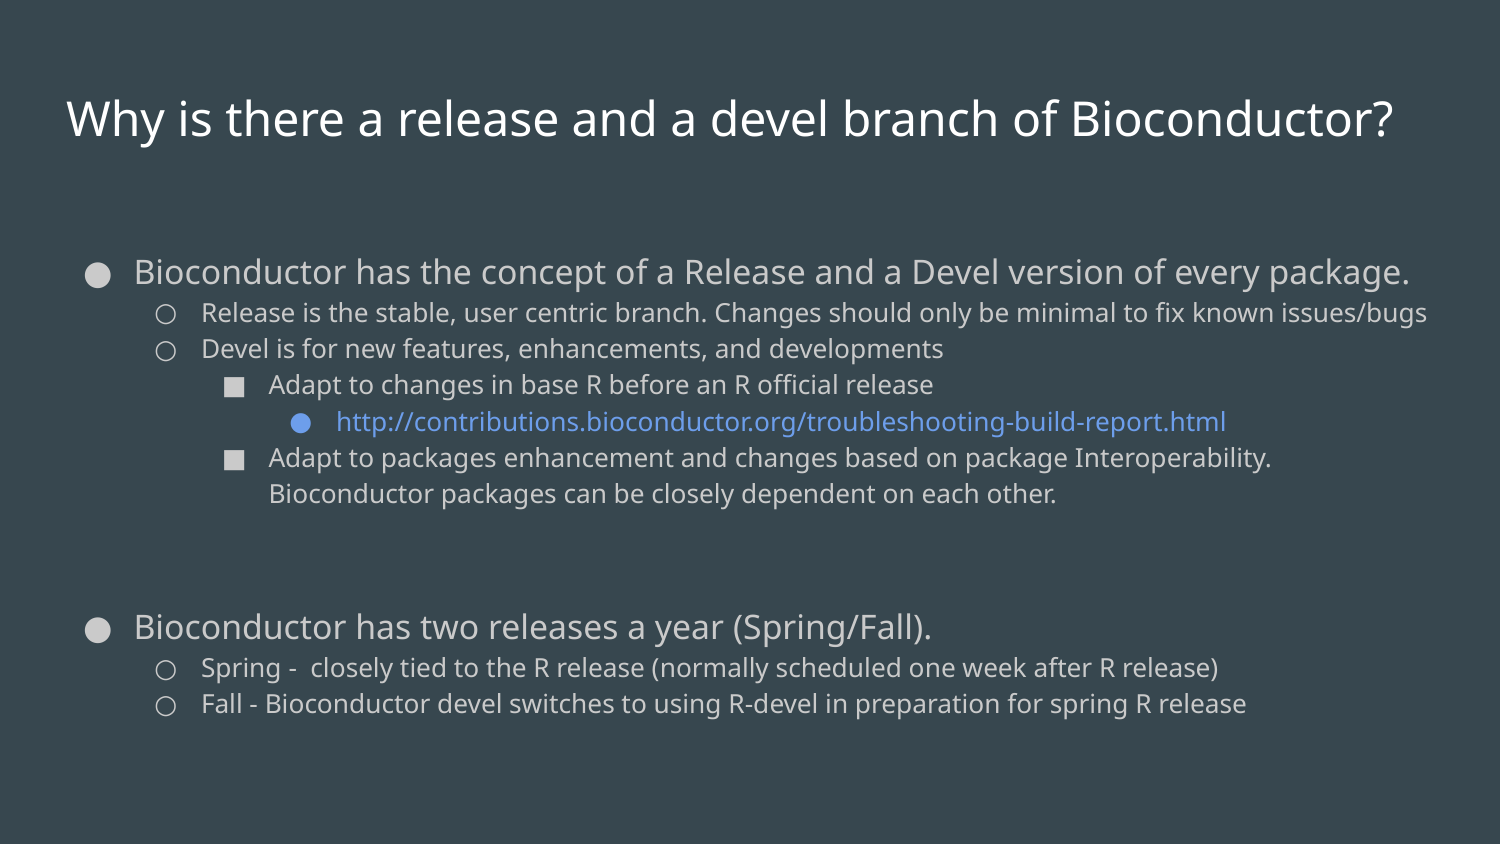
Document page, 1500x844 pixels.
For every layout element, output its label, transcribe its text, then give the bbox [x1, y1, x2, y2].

list Bioconductor has the concept of a Release and a Devel version of every package. Release is the stable, user centric branch. Changes should only be minimal to fix known issues/bugs Devel is for new features, enhancements, and developments Adapt to changes in base R before an R official release http://contributions.bioconductor.org/troubleshooting-build-report.html Adapt to packages enhancement and changes based on package Interoperability. Bioconductor packages can be closely dependent on each other. Bioconductor has two releases a year (Spring/Fall). Spring - closely tied to the R release (normally scheduled one week after R release) Fall - Bioconductor devel switches to using R-devel in preparation for spring R release [51, 166, 1449, 769]
title Why is there a release and a devel branch of Bioconductor? [51, 72, 1449, 166]
